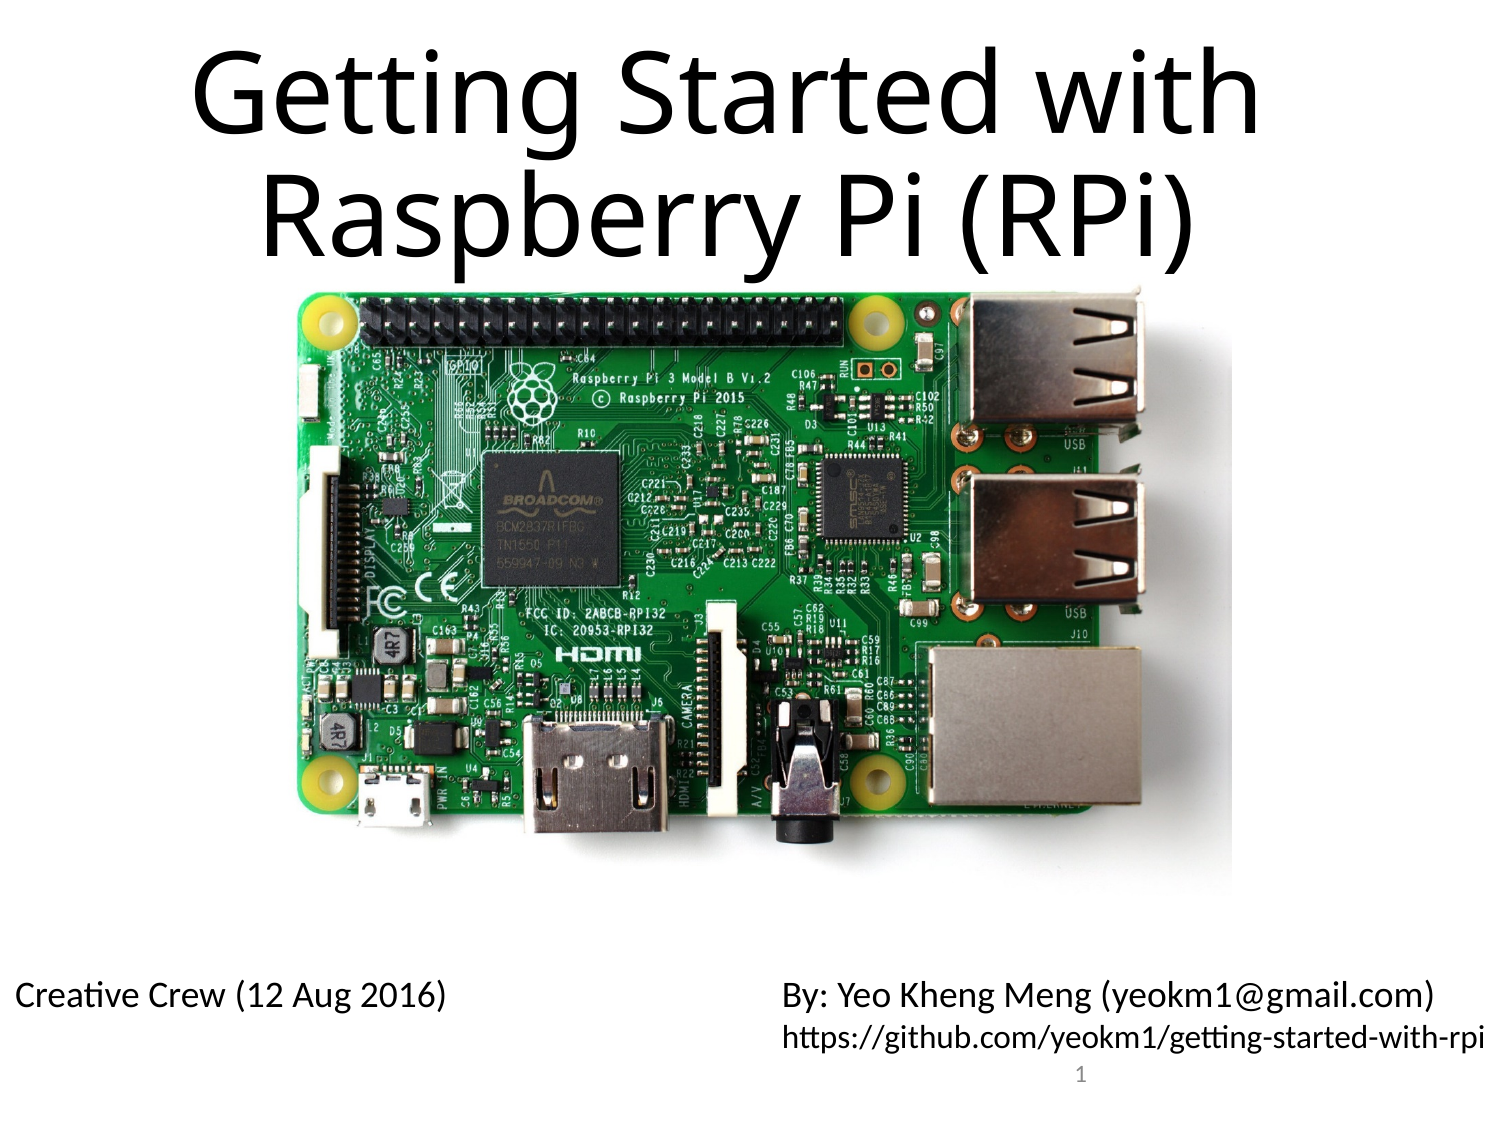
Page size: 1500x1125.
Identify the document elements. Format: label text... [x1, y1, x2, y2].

title Getting Started with Raspberry Pi (RPi) [162, 0, 1291, 289]
picture [221, 289, 1232, 896]
text_box Creative Crew (12 Aug 2016) [0, 962, 469, 1024]
text_box 1 [1059, 1042, 1397, 1103]
text_box By: Yeo Kheng Meng (yeokm1@gmail.com) https://github.com/yeokm1/getting-started-with-rpi [766, 962, 1500, 1064]
